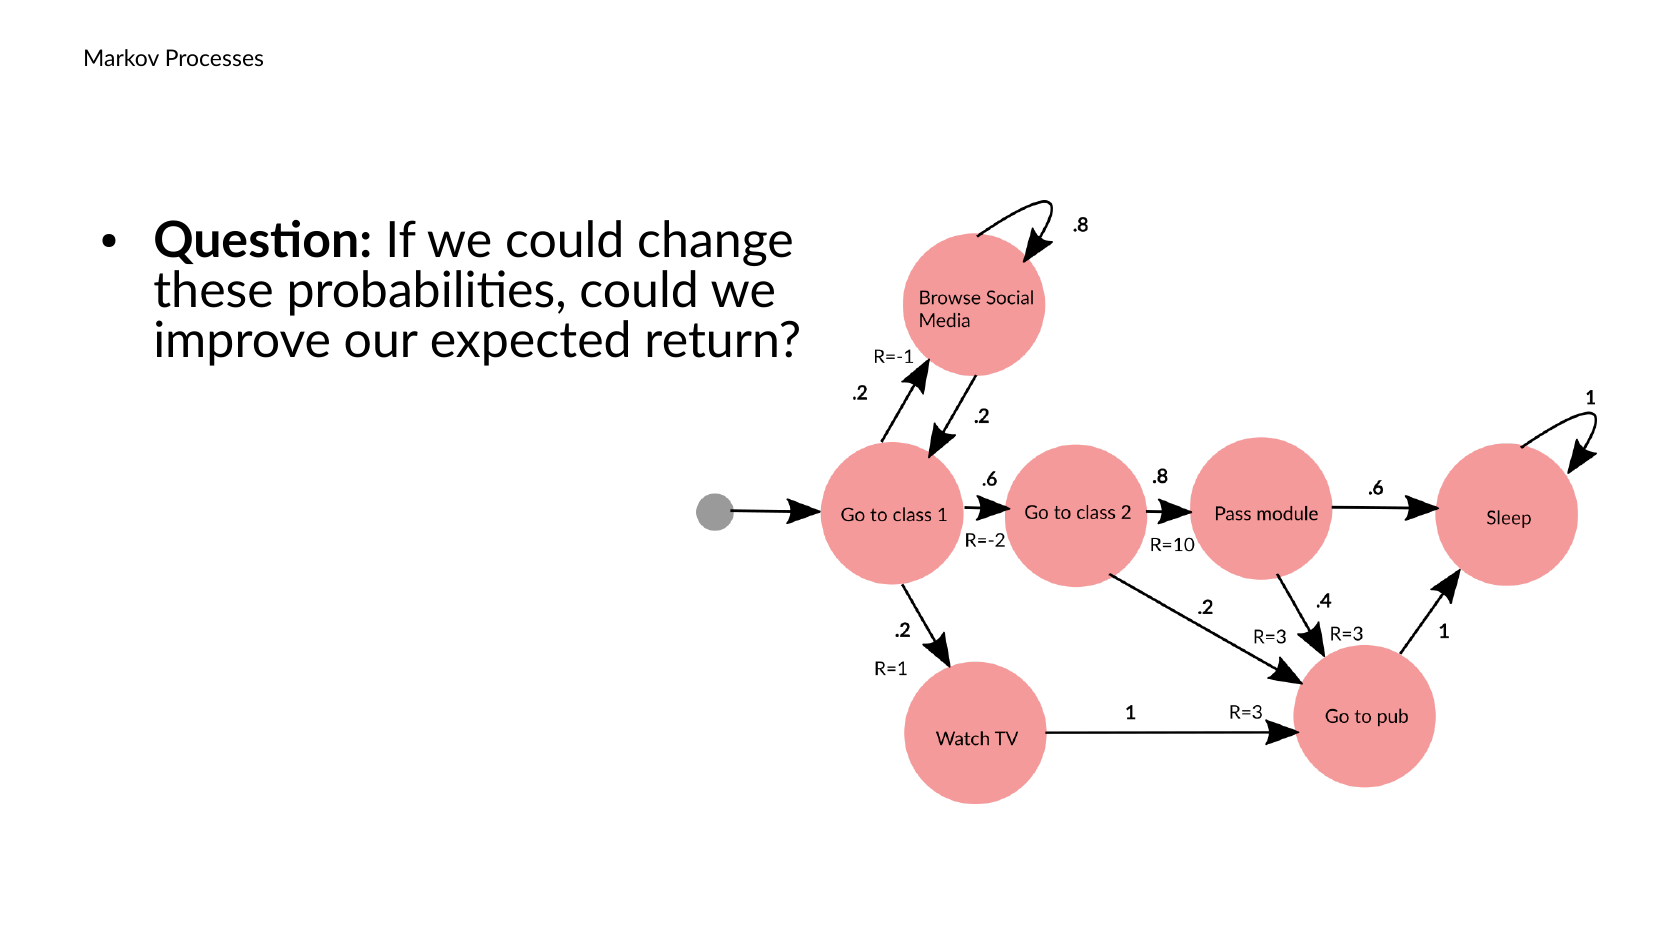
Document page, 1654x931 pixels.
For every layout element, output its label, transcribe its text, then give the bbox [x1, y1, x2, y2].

title Markov Processes [83, 0, 1571, 119]
picture [696, 200, 1597, 804]
list Question: If we could change these probabilities, could we improve our expected return? [82, 217, 809, 839]
